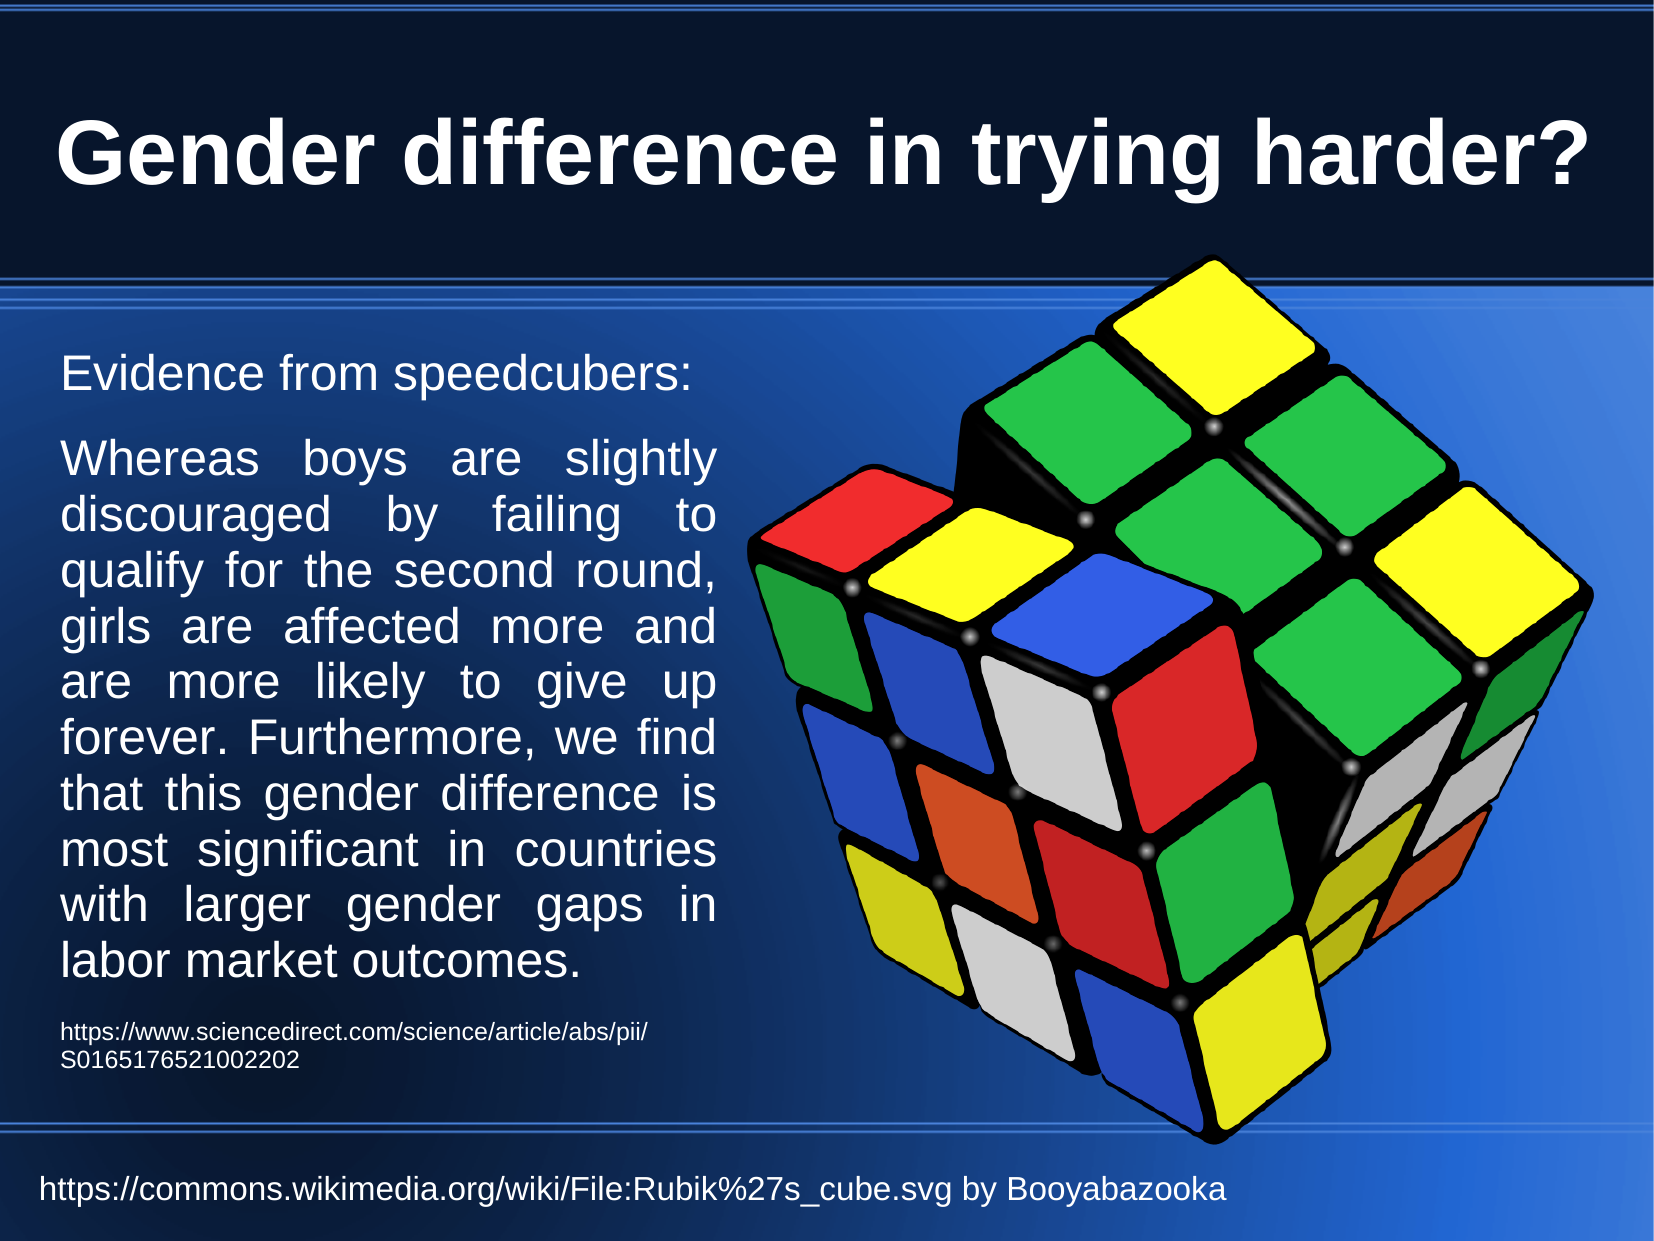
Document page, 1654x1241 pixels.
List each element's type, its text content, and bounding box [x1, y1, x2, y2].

picture [0, 0, 1654, 1241]
text_box https://commons.wikimedia.org/wiki/File:Rubik%27s_cube.svg by Booyabazooka [24, 1162, 1654, 1241]
list Evidence from speedcubers: Whereas boys are slightly discouraged by failing to qualify for the second round, girls are affected more and are more likely to give up forever. Furthermore, we find that this gender difference is most significant in countries with larger gender gaps in labor market outcomes. https://www.sciencedirect.com/science/article/abs/pii/S0165176521002202 [60, 345, 718, 1149]
title Gender difference in trying harder? [15, 49, 1636, 257]
